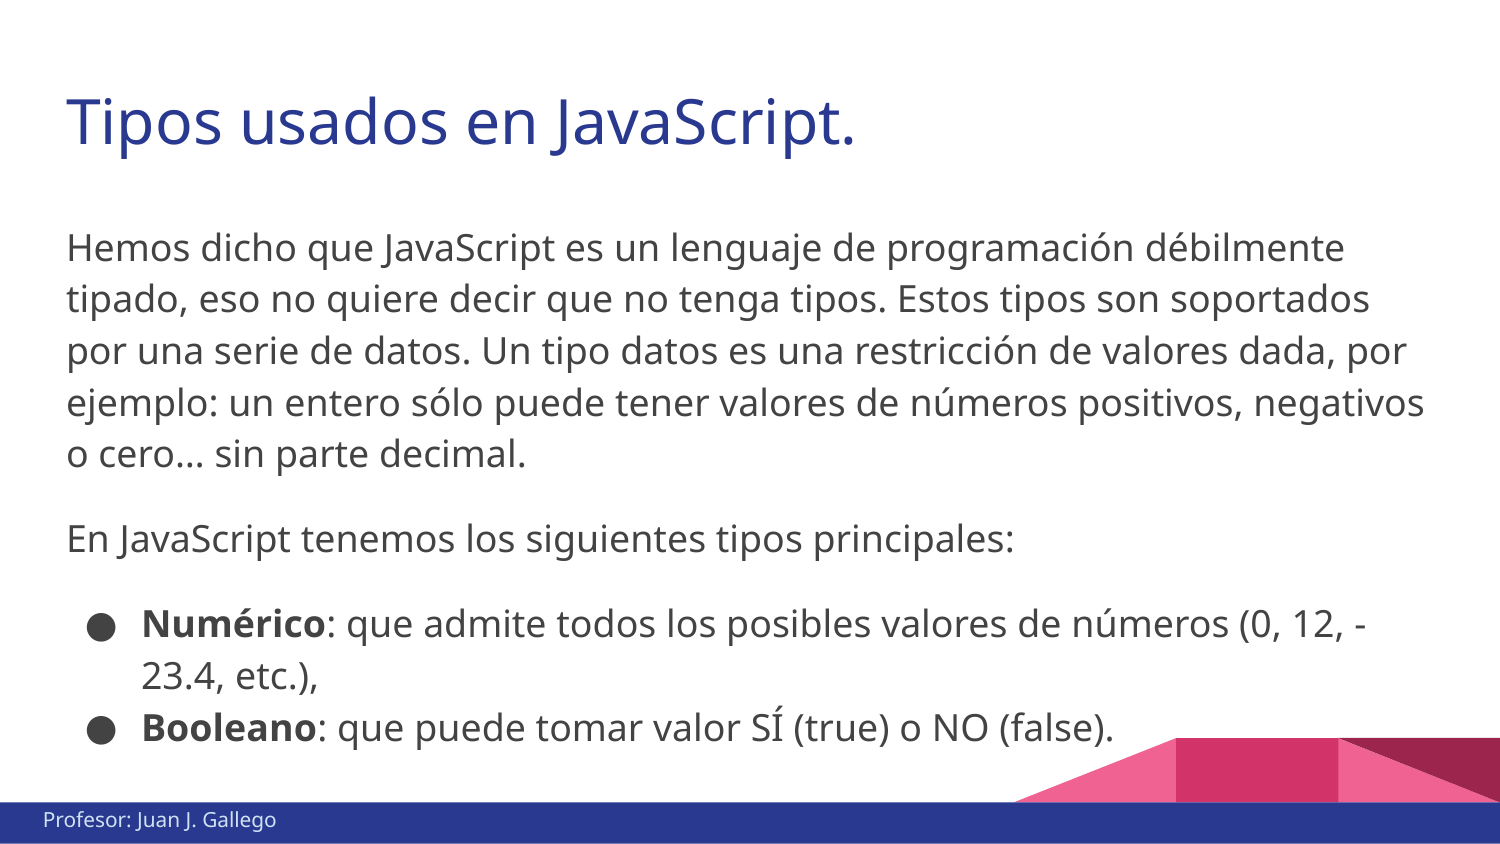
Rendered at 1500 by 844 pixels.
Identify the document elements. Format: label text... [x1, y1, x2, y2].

title Tipos usados en JavaScript. [51, 67, 1449, 167]
list Hemos dicho que JavaScript es un lenguaje de programación débilmente tipado, eso no quiere decir que no tenga tipos. Estos tipos son soportados por una serie de datos. Un tipo datos es una restricción de valores dada, por ejemplo: un entero sólo puede tener valores de números positivos, negativos o cero… sin parte decimal. En JavaScript tenemos los siguientes tipos principales: Numérico: que admite todos los posibles valores de números (0, 12, -23.4, etc.), Booleano: que puede tomar valor SÍ (true) o NO (false). [51, 201, 1449, 750]
